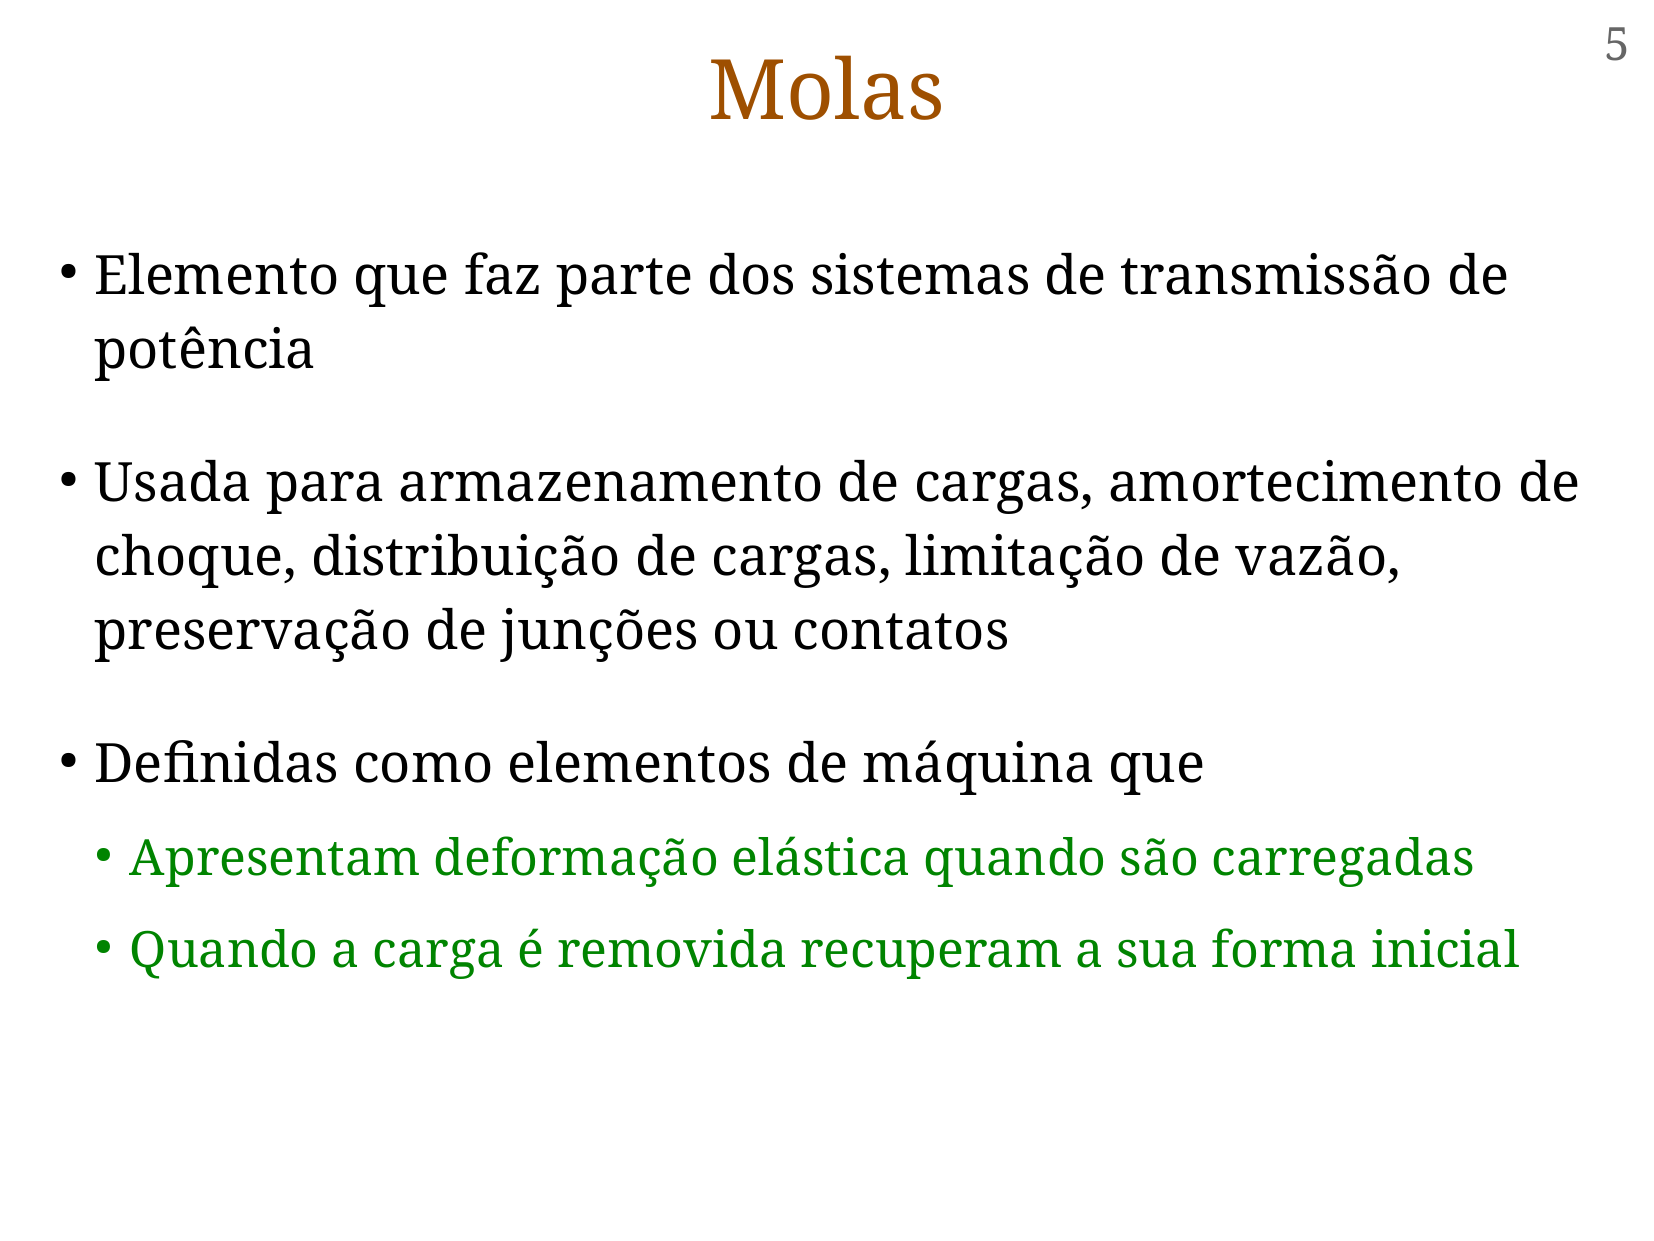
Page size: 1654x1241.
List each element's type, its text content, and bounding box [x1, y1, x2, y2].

title Molas [59, 29, 1595, 148]
list Elemento que faz parte dos sistemas de transmissão de potência Usada para armazenamento de cargas, amortecimento de choque, distribuição de cargas, limitação de vazão, preservação de junções ou contatos Definidas como elementos de máquina que Apresentam deformação elástica quando são carregadas Quando a carga é removida recuperam a sua forma inicial [59, 236, 1595, 1211]
